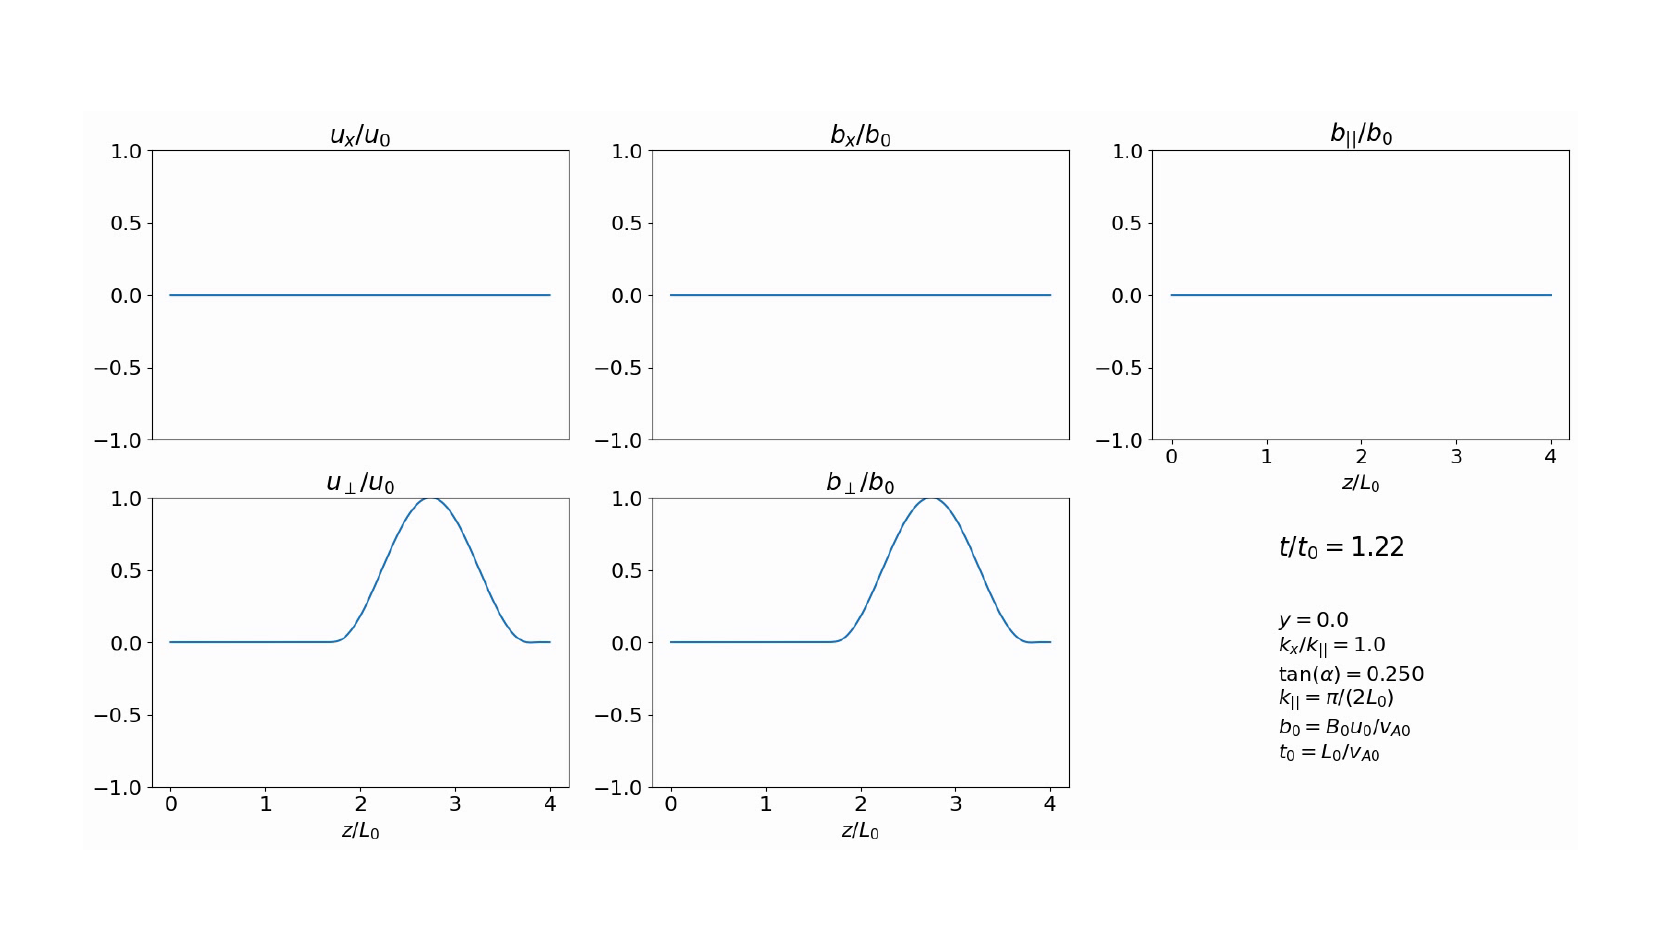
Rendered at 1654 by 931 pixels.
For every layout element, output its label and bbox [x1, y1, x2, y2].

text_box [82, 110, 1578, 851]
